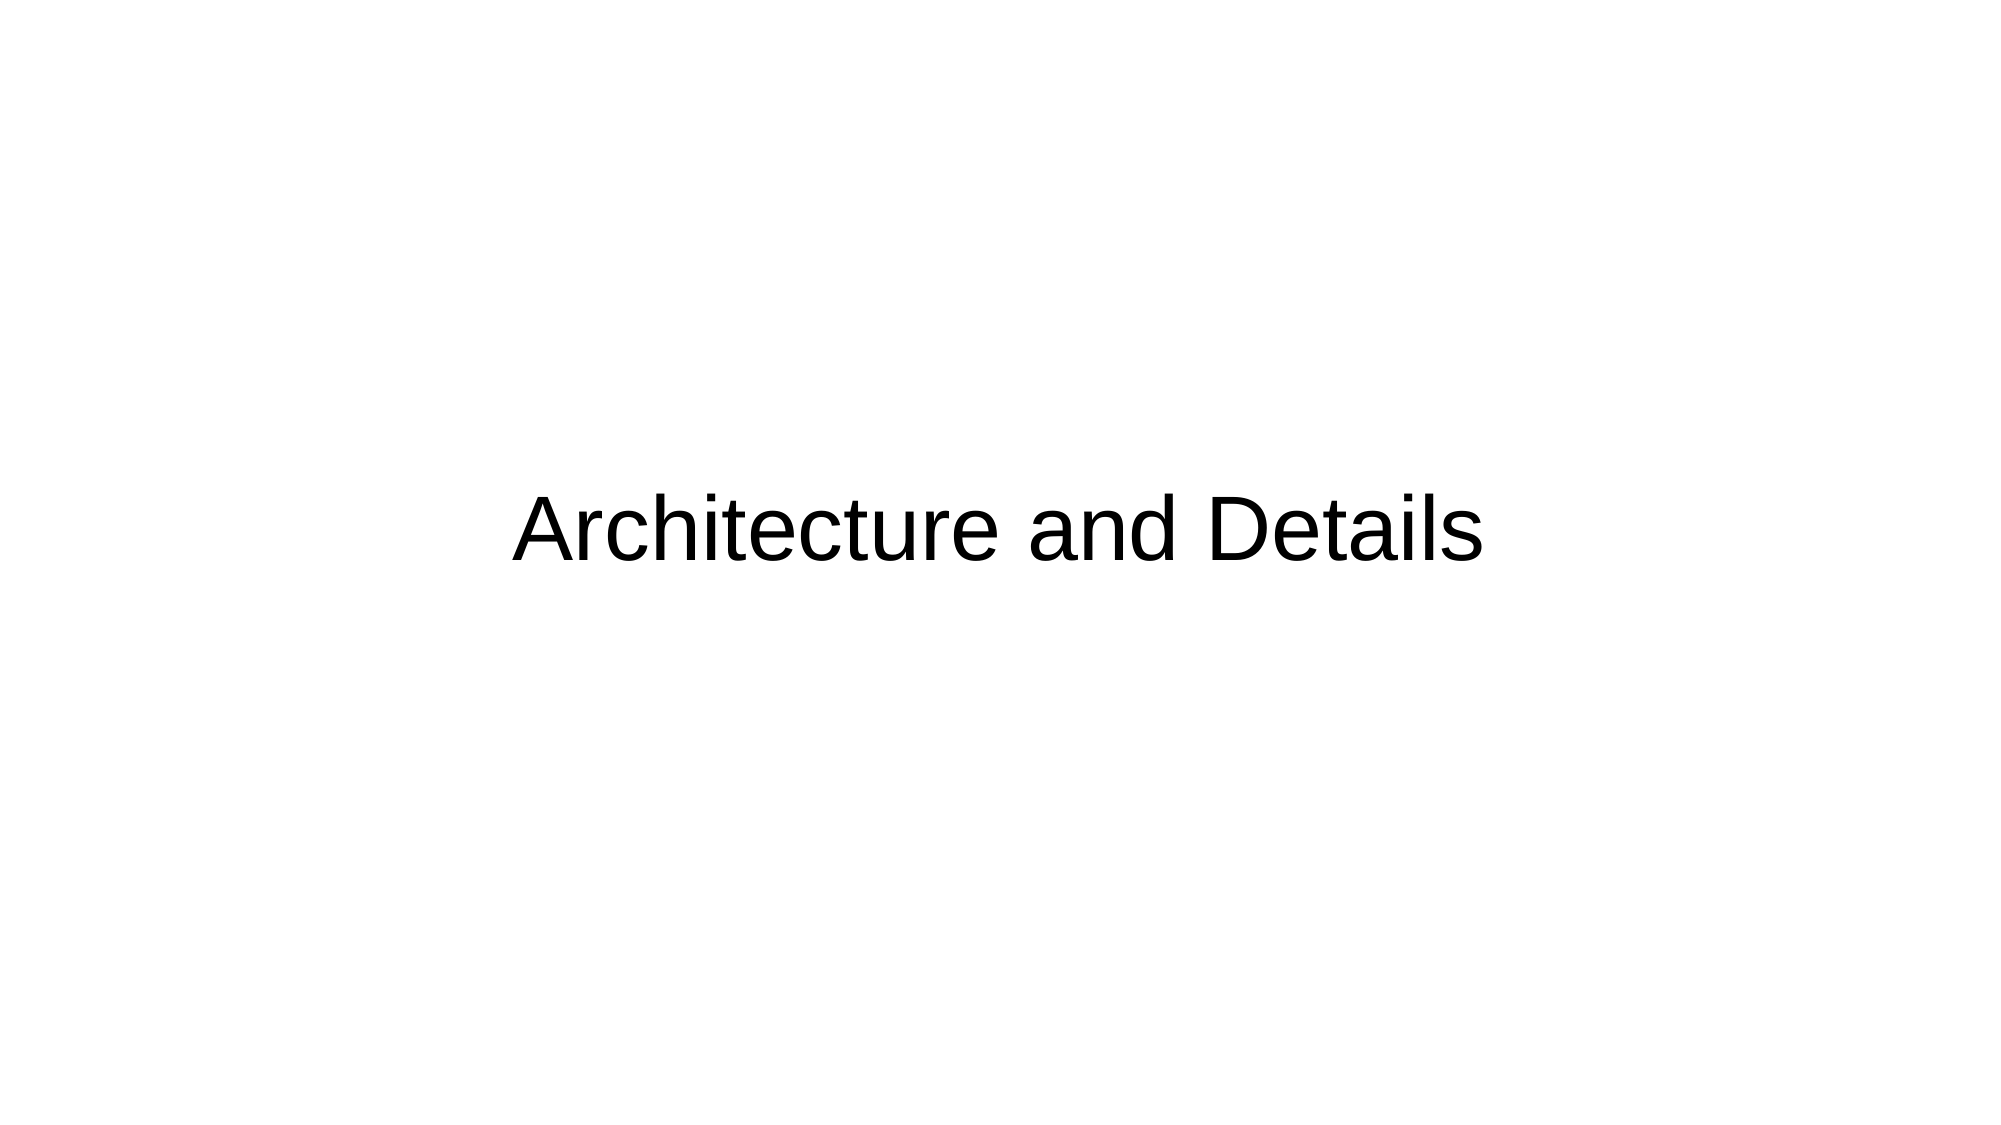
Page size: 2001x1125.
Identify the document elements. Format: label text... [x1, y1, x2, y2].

title Architecture and Details [99, 434, 1900, 623]
